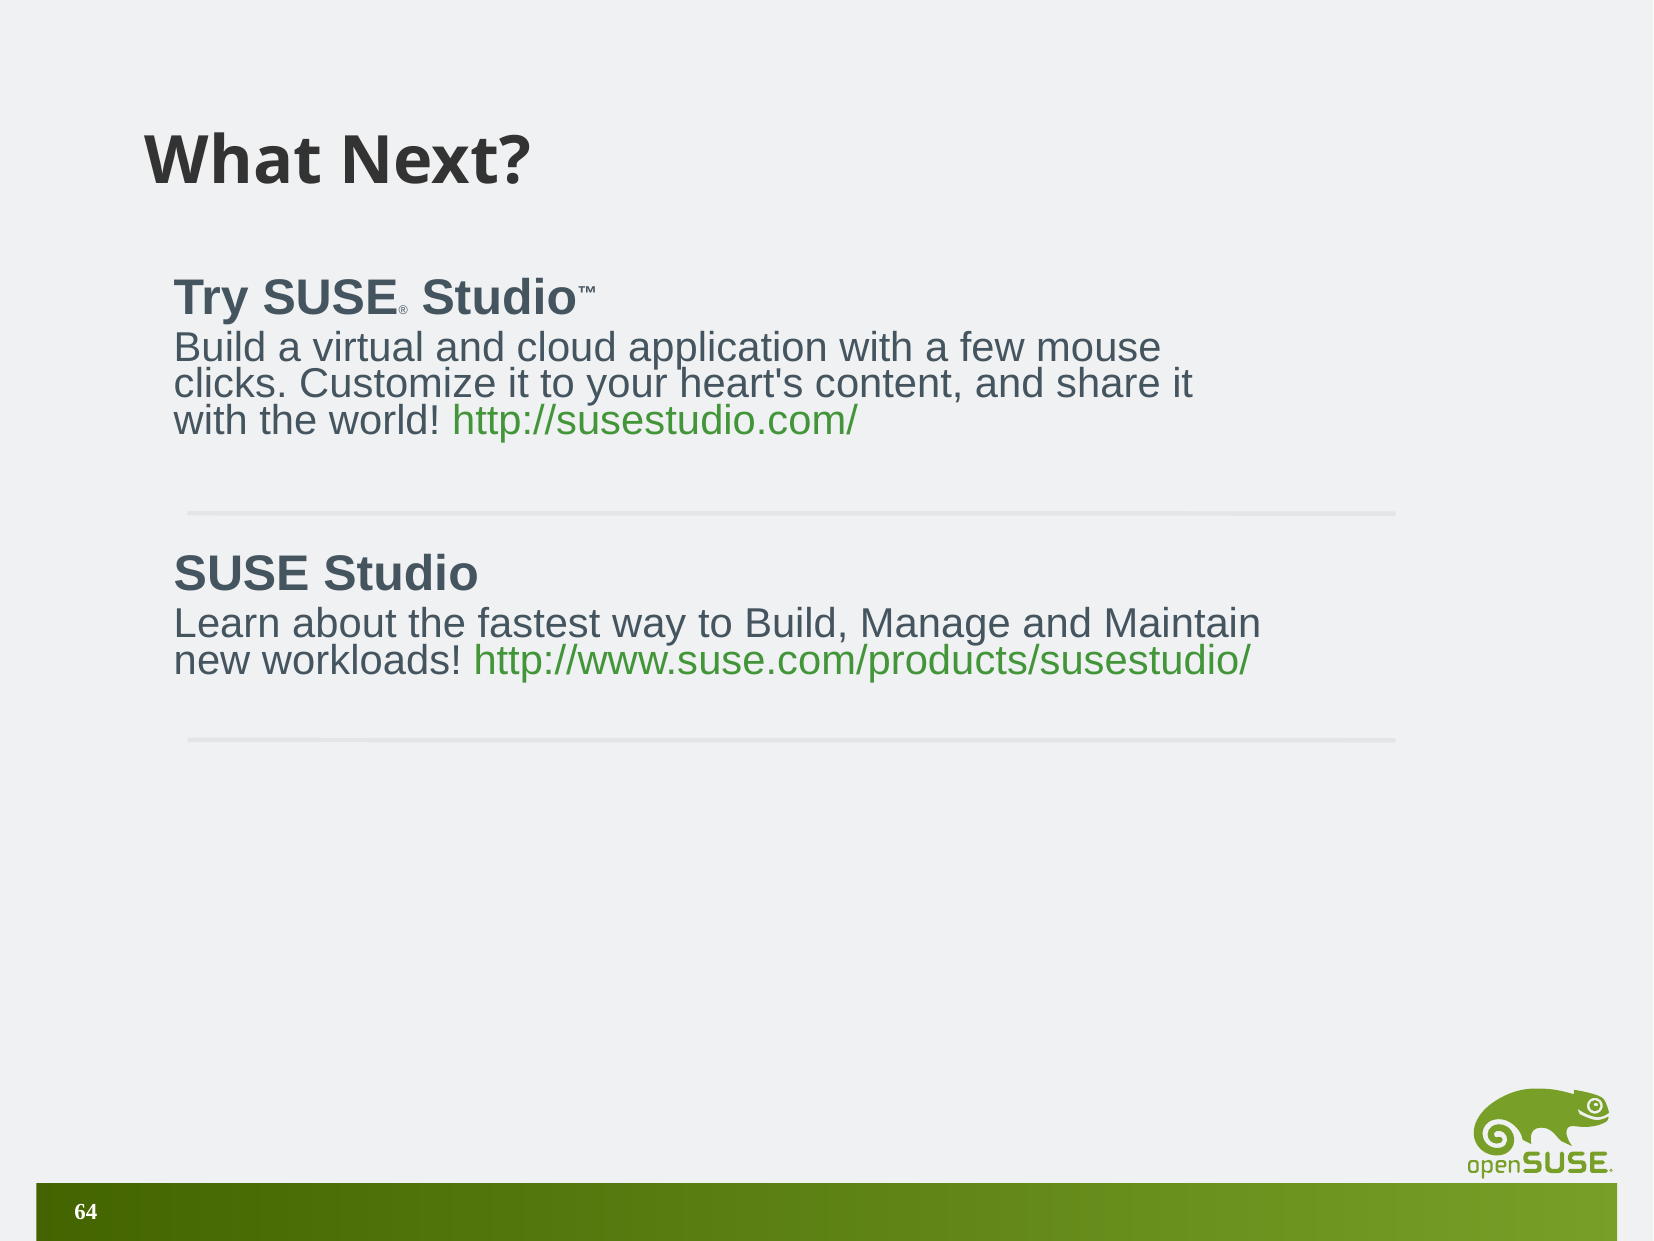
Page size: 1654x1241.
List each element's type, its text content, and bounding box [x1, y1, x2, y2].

picture [0, 0, 1654, 1241]
text_box Try SUSE® Studio™ Build a virtual and cloud application with a few mouse clicks. Customize it to your heart's content, and share it with the world! http://susestudio.com/ [173, 268, 1253, 442]
text_box SUSE Studio Learn about the fastest way to Build, Manage and Maintain new workloads! http://www.suse.com/products/susestudio/ [173, 545, 1348, 682]
title What Next? [144, 76, 1381, 239]
